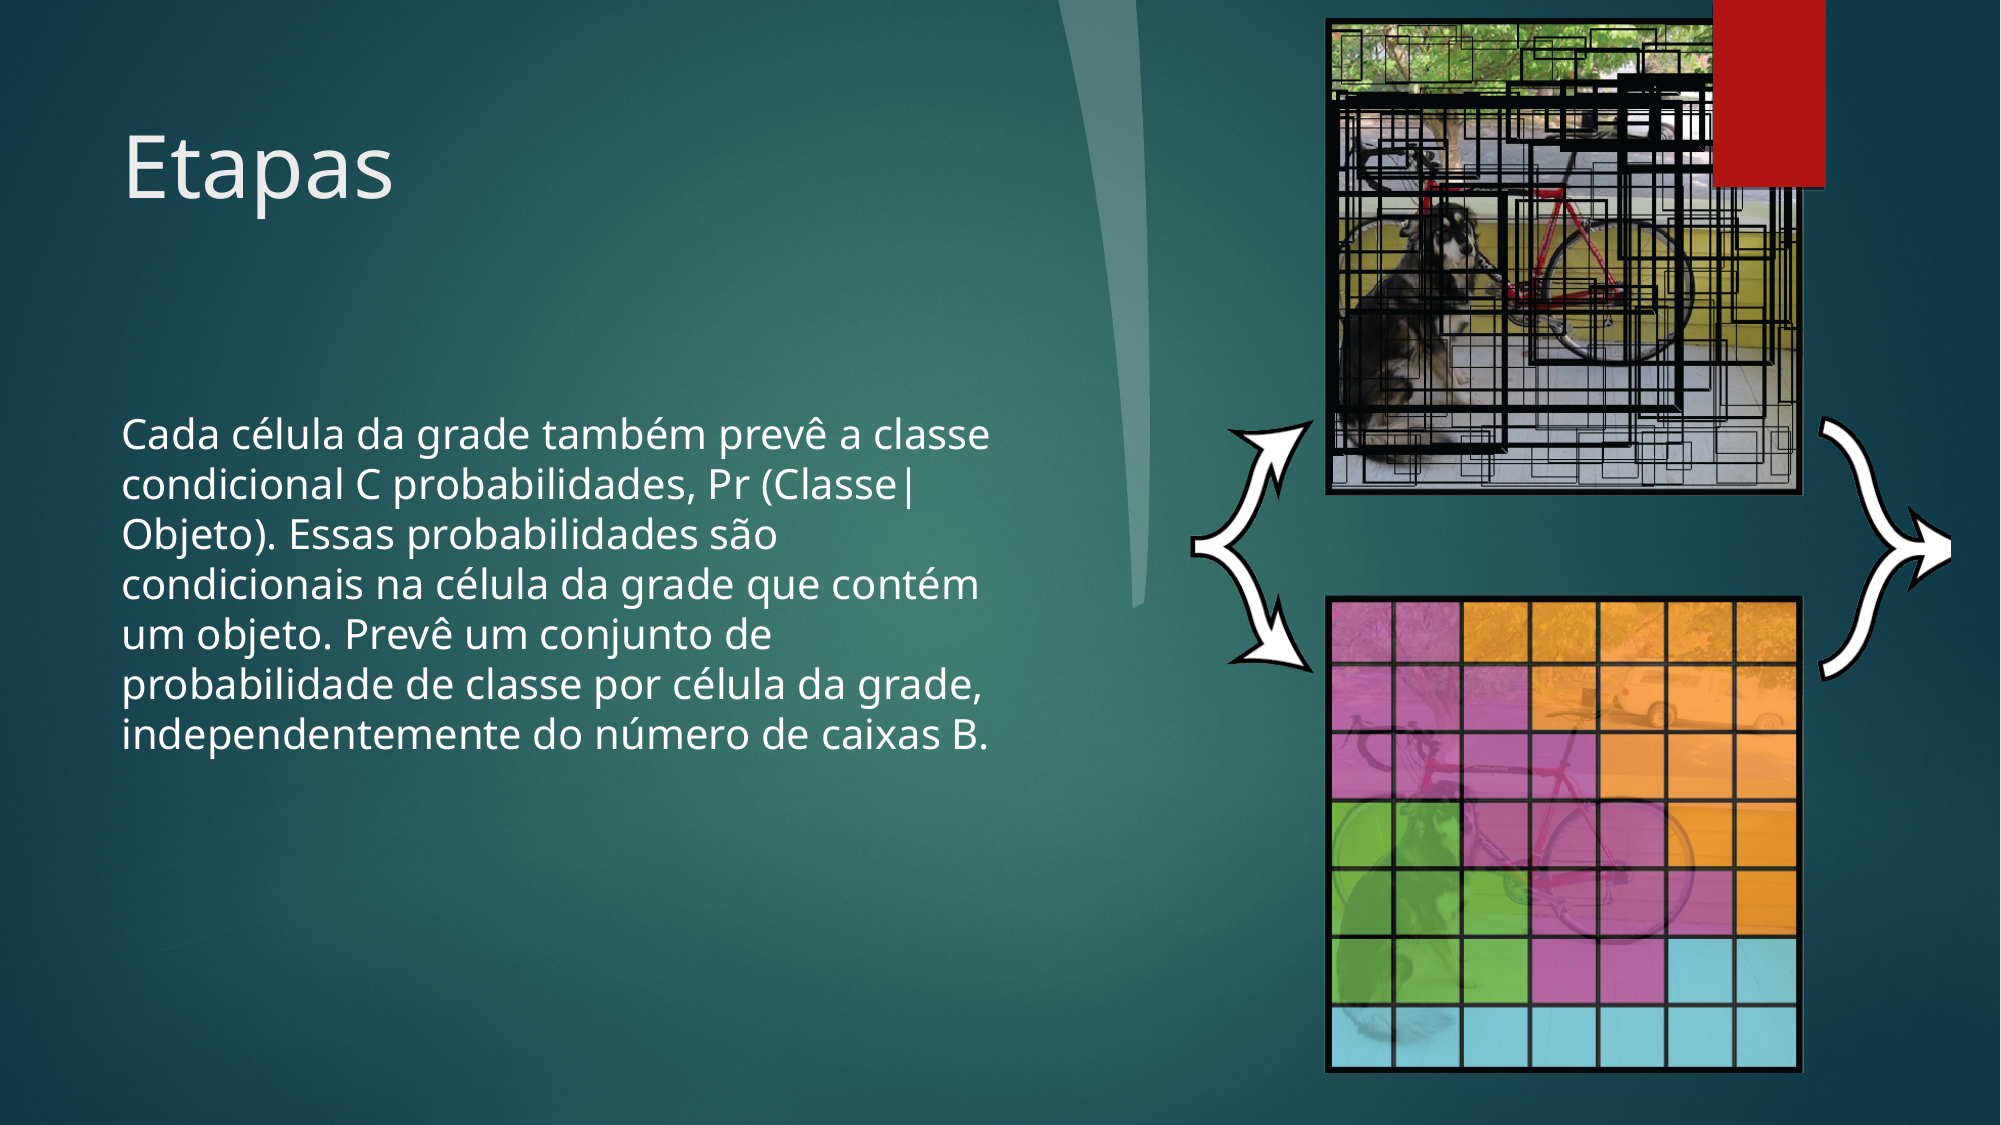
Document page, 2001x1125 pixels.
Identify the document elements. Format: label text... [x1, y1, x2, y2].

list Cada célula da grade também prevê a classe condicional C probabilidades, Pr (Classe|Objeto). Essas probabilidades são condicionais na célula da grade que contém um objeto. Prevê um conjunto de probabilidade de classe por célula da grade, independentemente do número de caixas B. [106, 399, 1028, 1021]
text_box [0, 0, 2000, 1125]
title Etapas [106, 103, 1028, 370]
picture [1188, 18, 1951, 1073]
